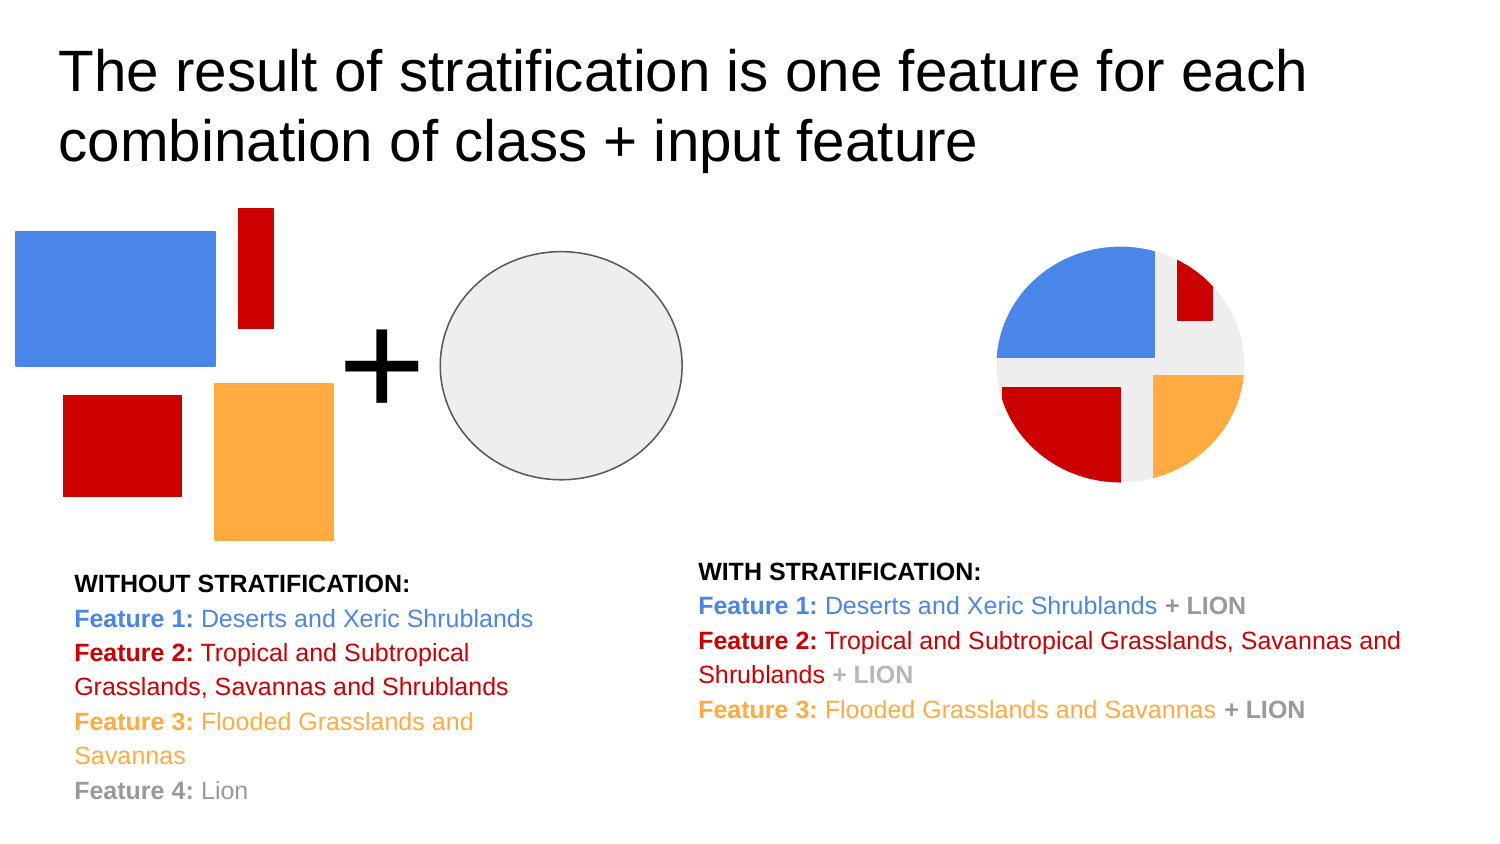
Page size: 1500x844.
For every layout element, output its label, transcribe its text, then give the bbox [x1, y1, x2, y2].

text_box [63, 395, 182, 497]
text_box [215, 383, 333, 540]
text_box WITH STRATIFICATION: Feature 1: Deserts and Xeric Shrublands + LION Feature 2: Tropical and Subtropical Grasslands, Savannas and Shrublands + LION Feature 3: Flooded Grasslands and Savannas + LION [683, 535, 1481, 737]
text_box WITHOUT STRATIFICATION: Feature 1: Deserts and Xeric Shrublands Feature 2: Tropical and Subtropical Grasslands, Savannas and Shrublands Feature 3: Flooded Grasslands and Savannas Feature 4: Lion [59, 548, 552, 843]
text_box [16, 232, 216, 366]
text_box [238, 208, 274, 329]
text_box + [323, 251, 537, 508]
title The result of stratification is one feature for each combination of class + input feature [43, 18, 1442, 112]
text_box [537, 251, 683, 480]
text_box [874, 124, 1367, 535]
